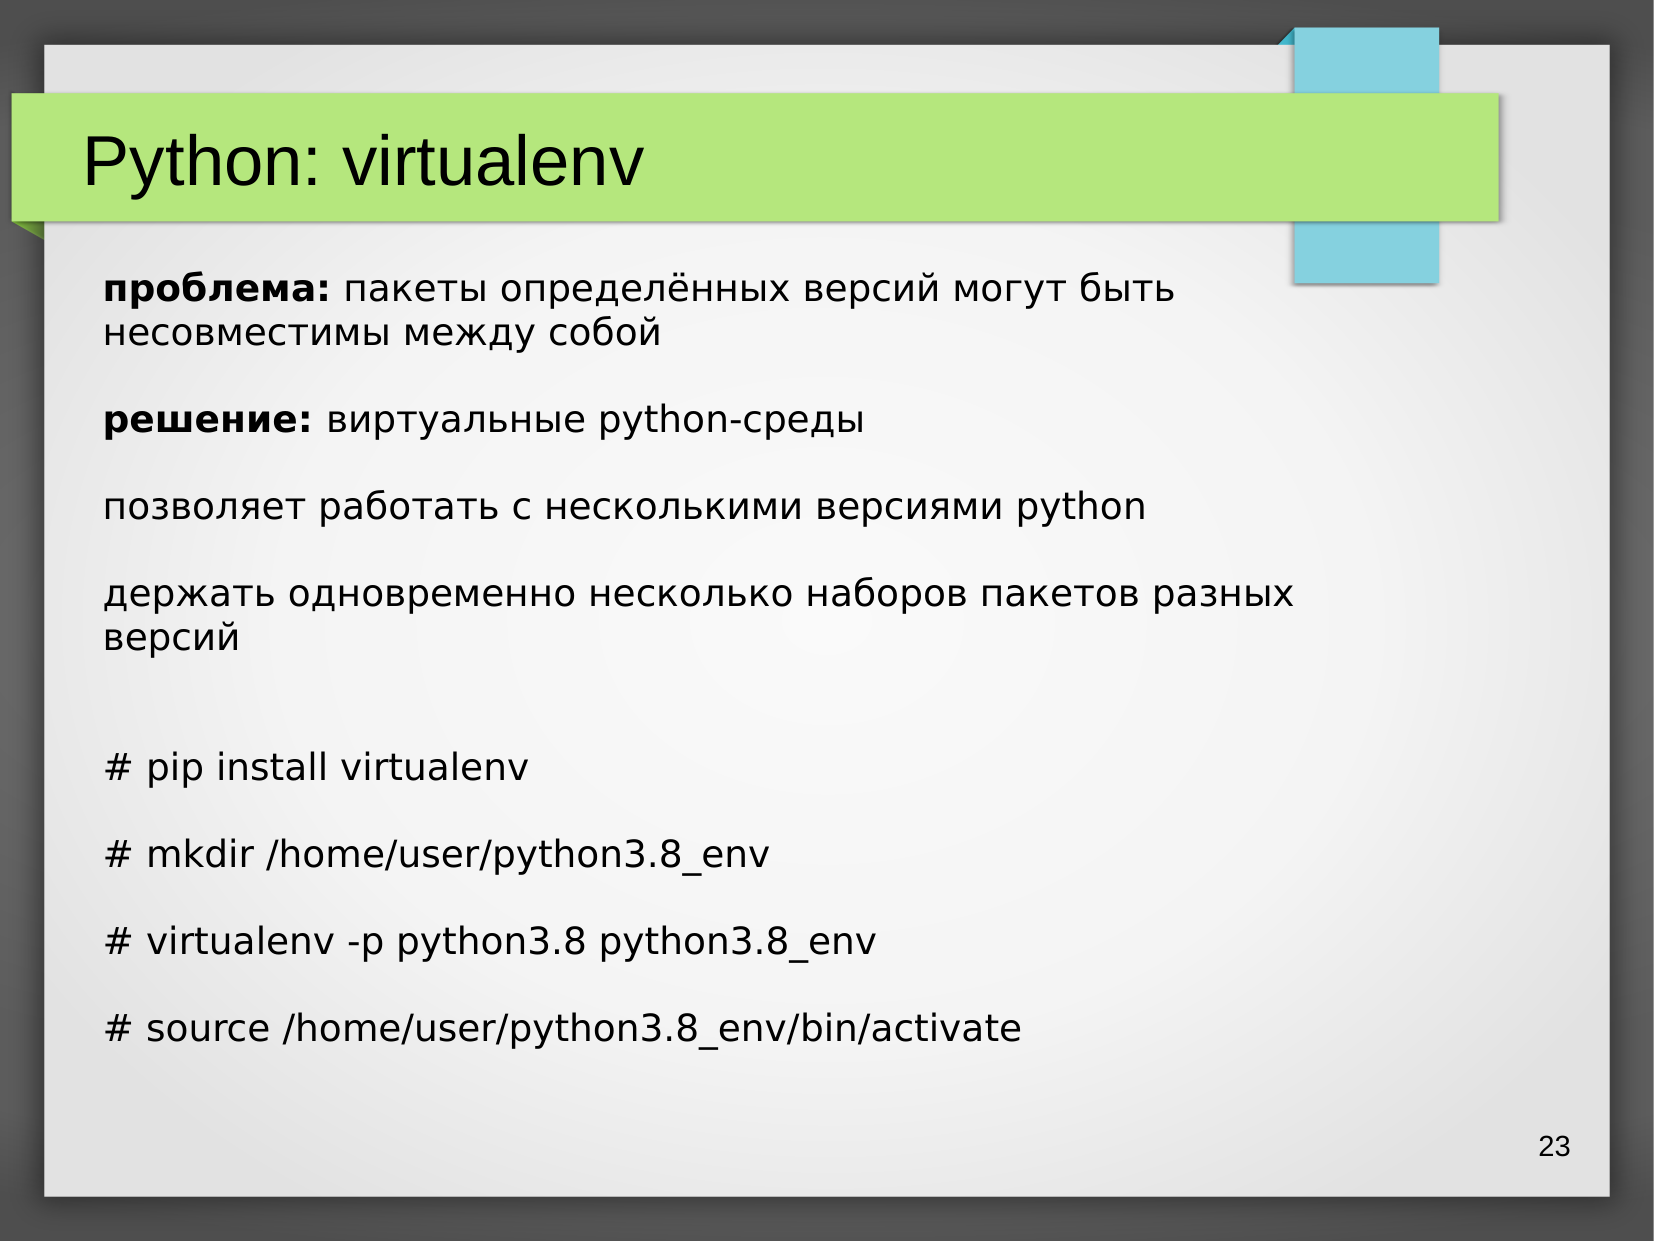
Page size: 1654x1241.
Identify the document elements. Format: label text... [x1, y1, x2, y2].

title Python: virtualenv [82, 96, 1571, 225]
text_box проблема: пакеты определённых версий могут быть несовместимы между собой решение: виртуальные python-среды позволяет работать с несколькими версиями python держать одновременно несколько наборов пакетов разных версий # pip install virtualenv # mkdir /home/user/python3.8_env # virtualenv -p python3.8 python3.8_env # source /home/user/python3.8_env/bin/activate [87, 259, 1453, 1181]
picture [0, 0, 1654, 1241]
